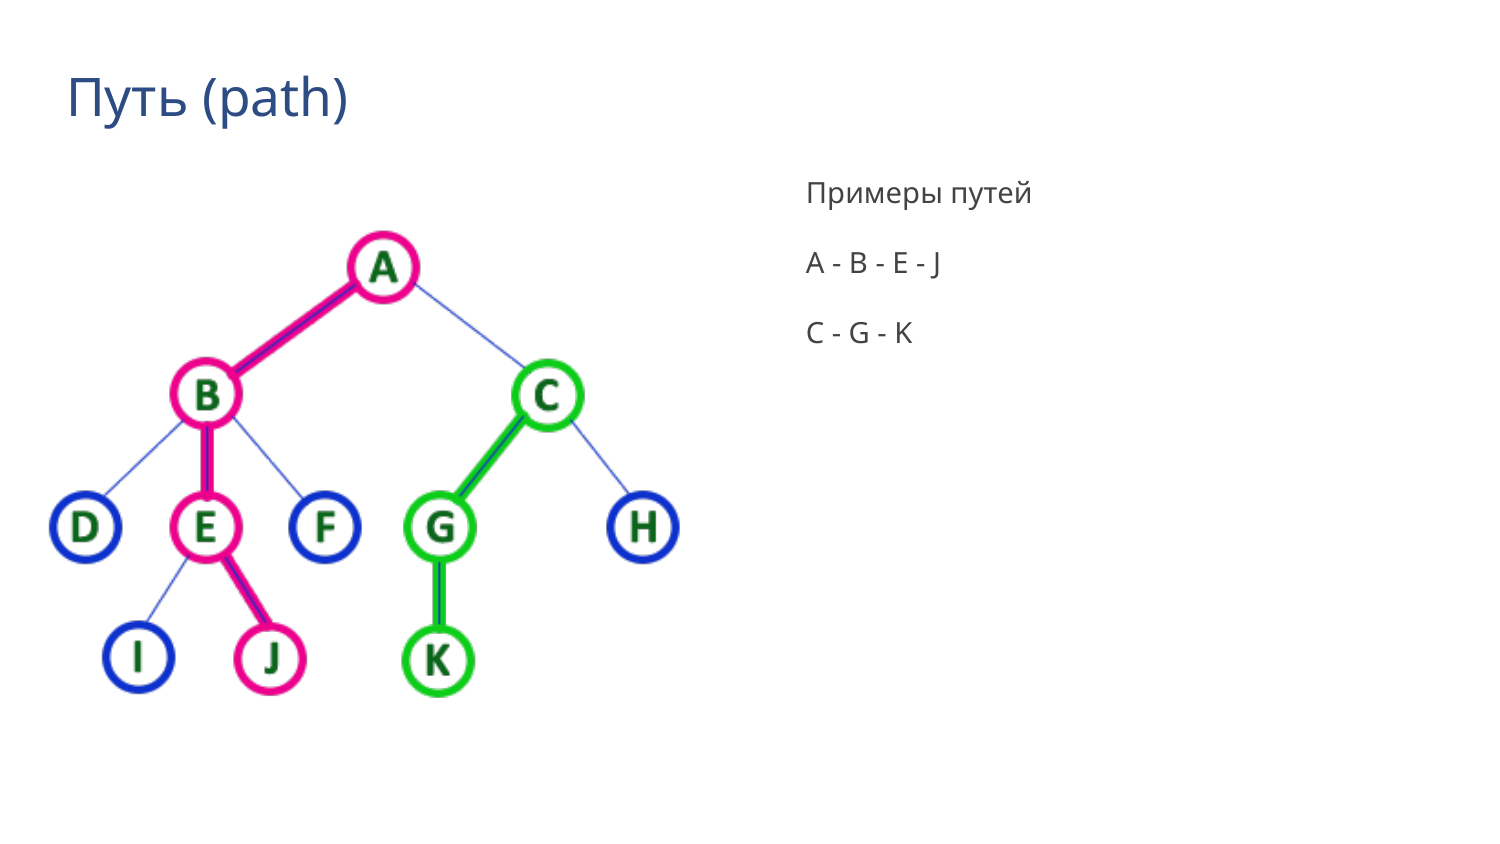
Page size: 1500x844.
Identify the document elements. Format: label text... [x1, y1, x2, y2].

text_box Примеры путей A - B - E - J C - G - K [790, 159, 1077, 405]
picture [24, 191, 692, 740]
title Путь (path) [51, 48, 1449, 142]
